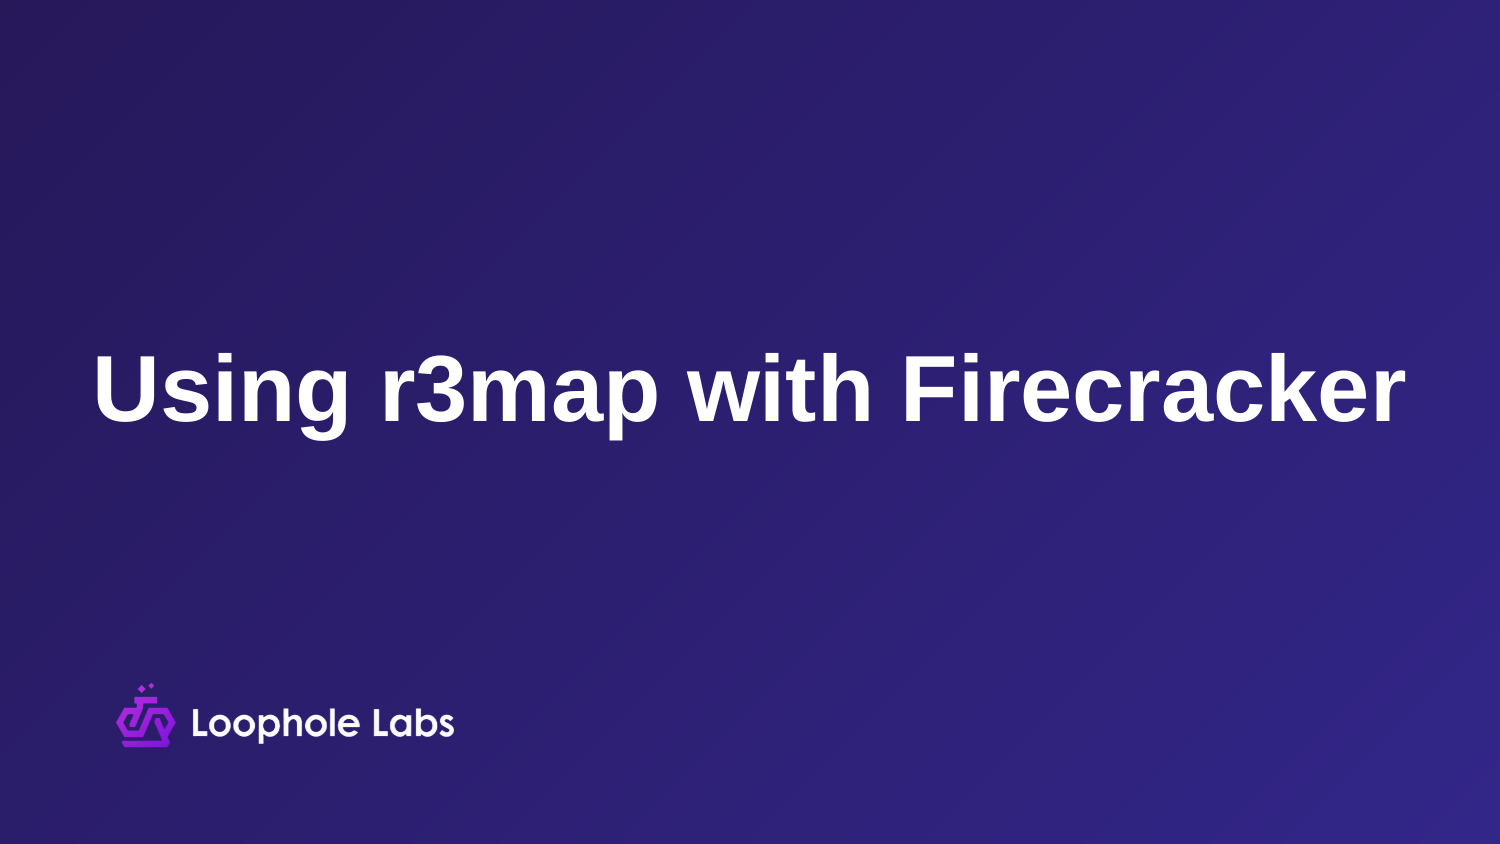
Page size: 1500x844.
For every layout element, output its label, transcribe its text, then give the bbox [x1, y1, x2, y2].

picture [96, 661, 465, 773]
title Using r3map with Firecracker [51, 258, 1449, 509]
